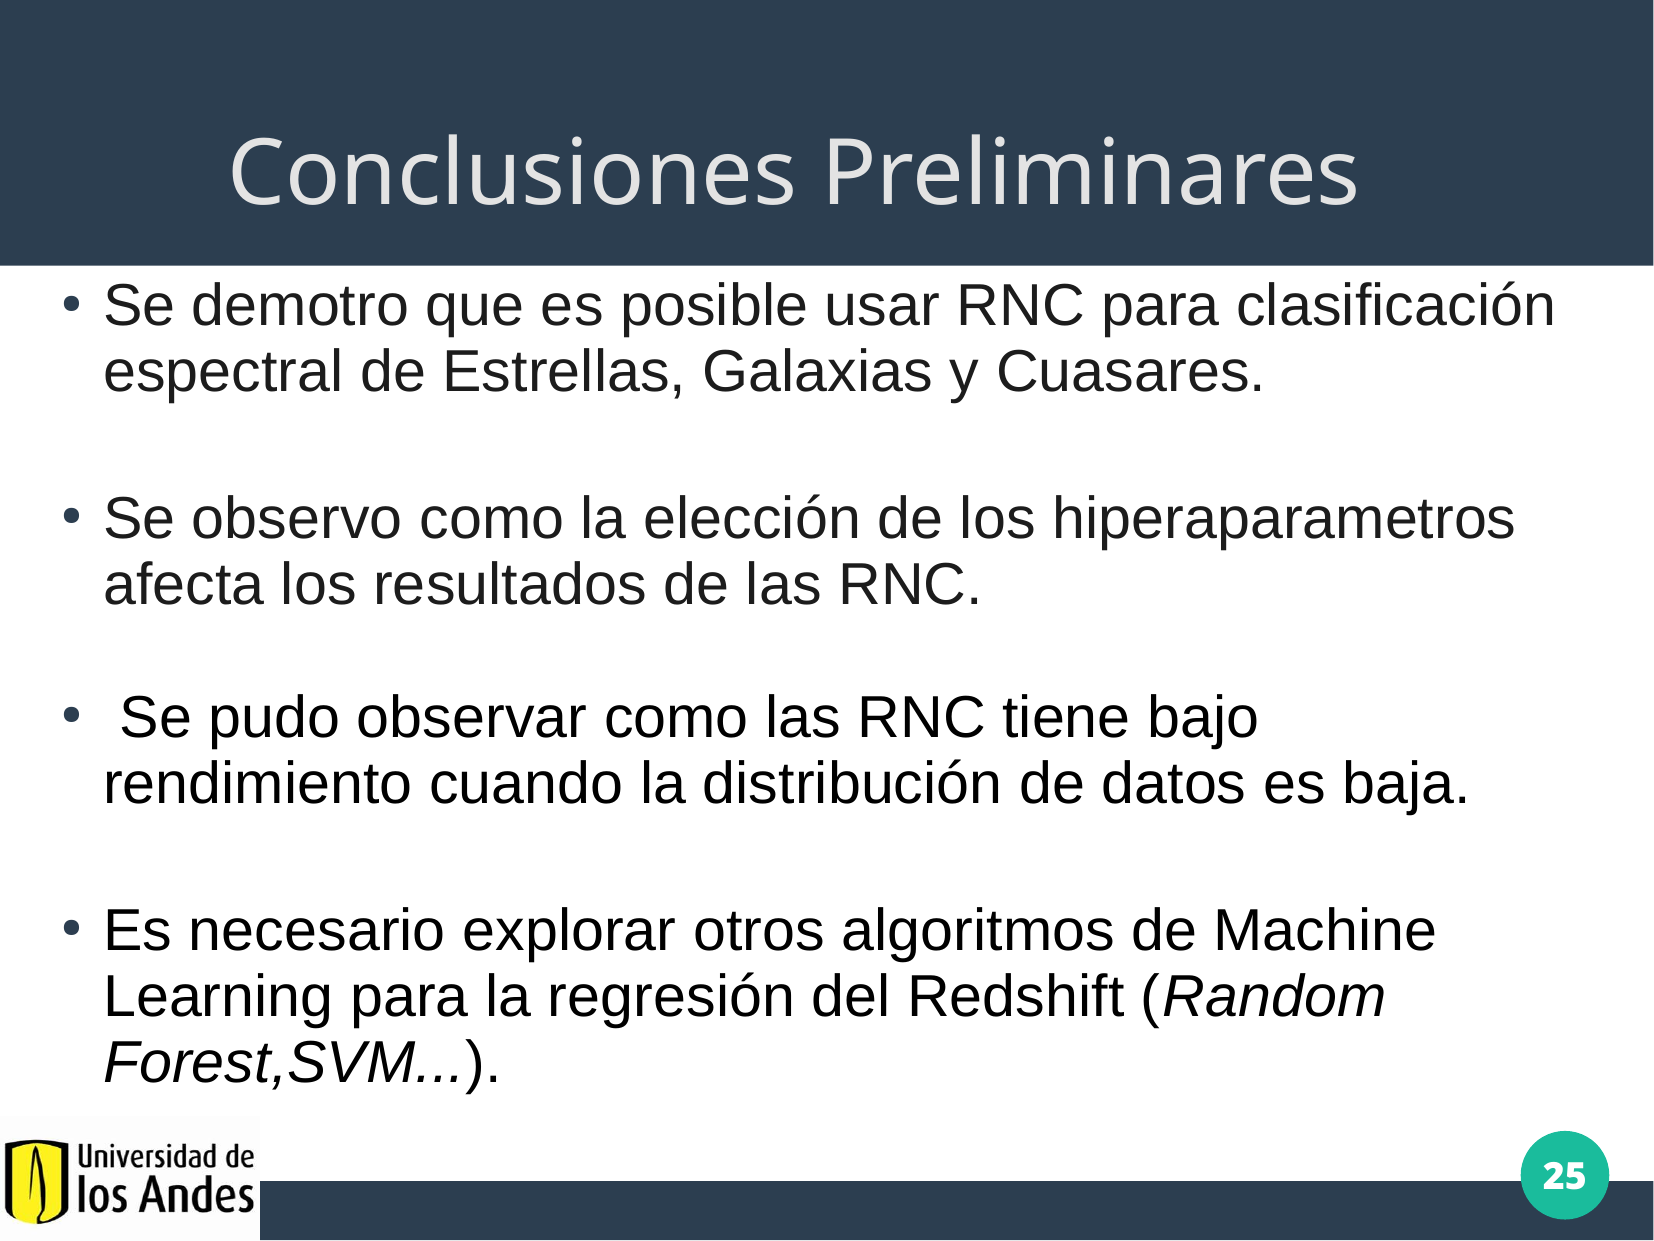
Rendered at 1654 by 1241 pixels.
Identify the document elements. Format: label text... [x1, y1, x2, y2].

list Se demotro que es posible usar RNC para clasificación espectral de Estrellas, Galaxias y Cuasares. Se observo como la elección de los hiperaparametros afecta los resultados de las RNC. Se pudo observar como las RNC tiene bajo rendimiento cuando la distribución de datos es baja. Es necesario explorar otros algoritmos de Machine Learning para la regresión del Redshift (Random Forest,SVM...). [47, 271, 1583, 1099]
title Conclusiones Preliminares [106, 90, 1642, 249]
picture [0, 1116, 260, 1241]
